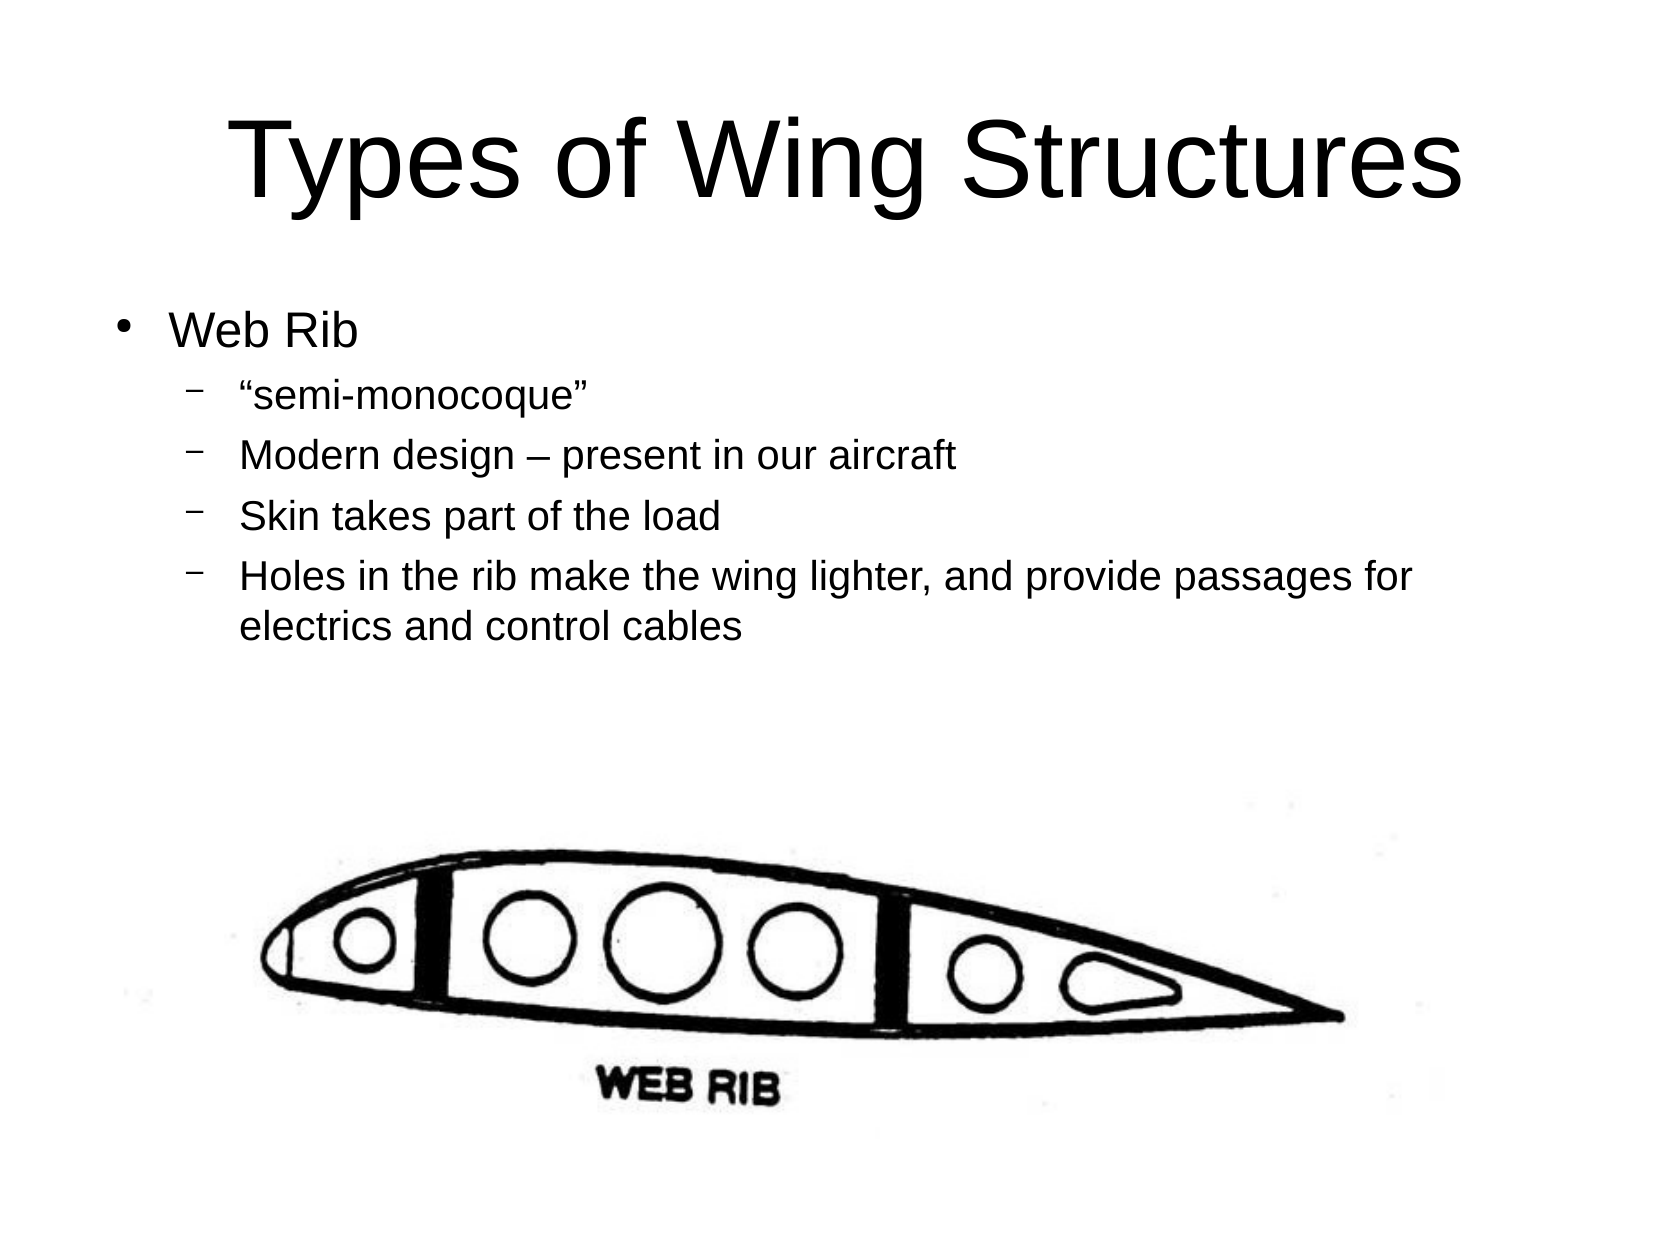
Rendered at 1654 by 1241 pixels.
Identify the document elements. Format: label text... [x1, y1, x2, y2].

picture [110, 776, 1545, 1139]
list Web Rib “semi-monocoque” Modern design – present in our aircraft Skin takes part of the load Holes in the rib make the wing lighter, and provide passages for electrics and control cables [82, 289, 1439, 764]
title Types of Wing Structures [82, 49, 1571, 257]
